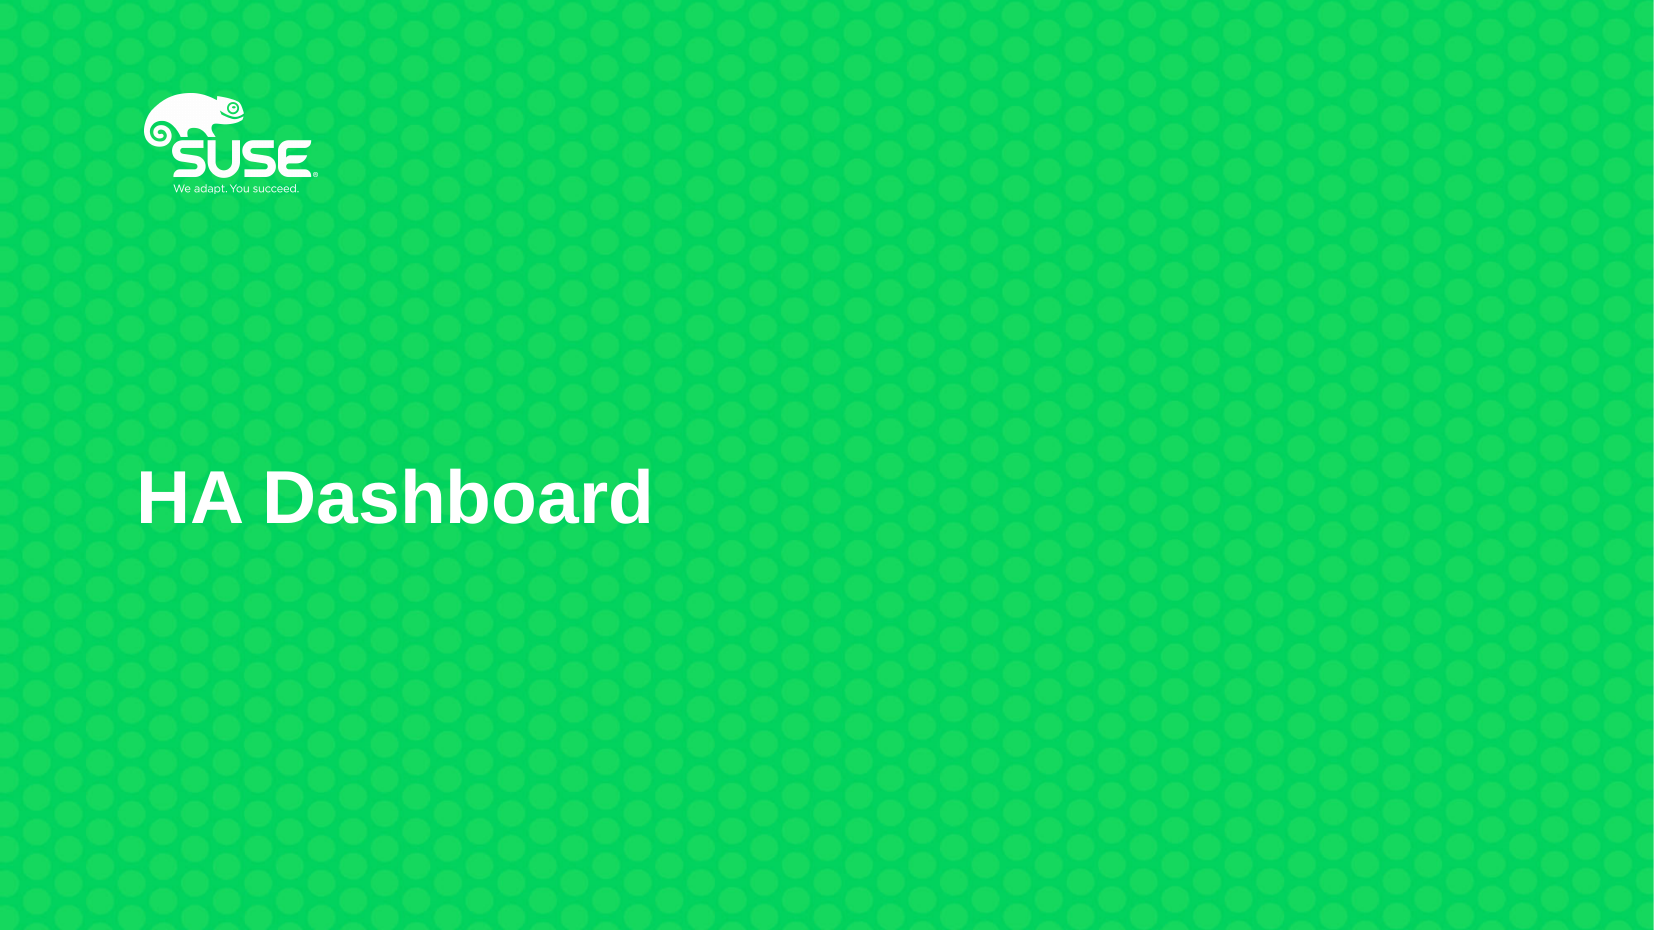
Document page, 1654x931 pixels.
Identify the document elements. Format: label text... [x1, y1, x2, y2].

title HA Dashboard [121, 217, 1531, 541]
picture [0, 0, 1654, 930]
